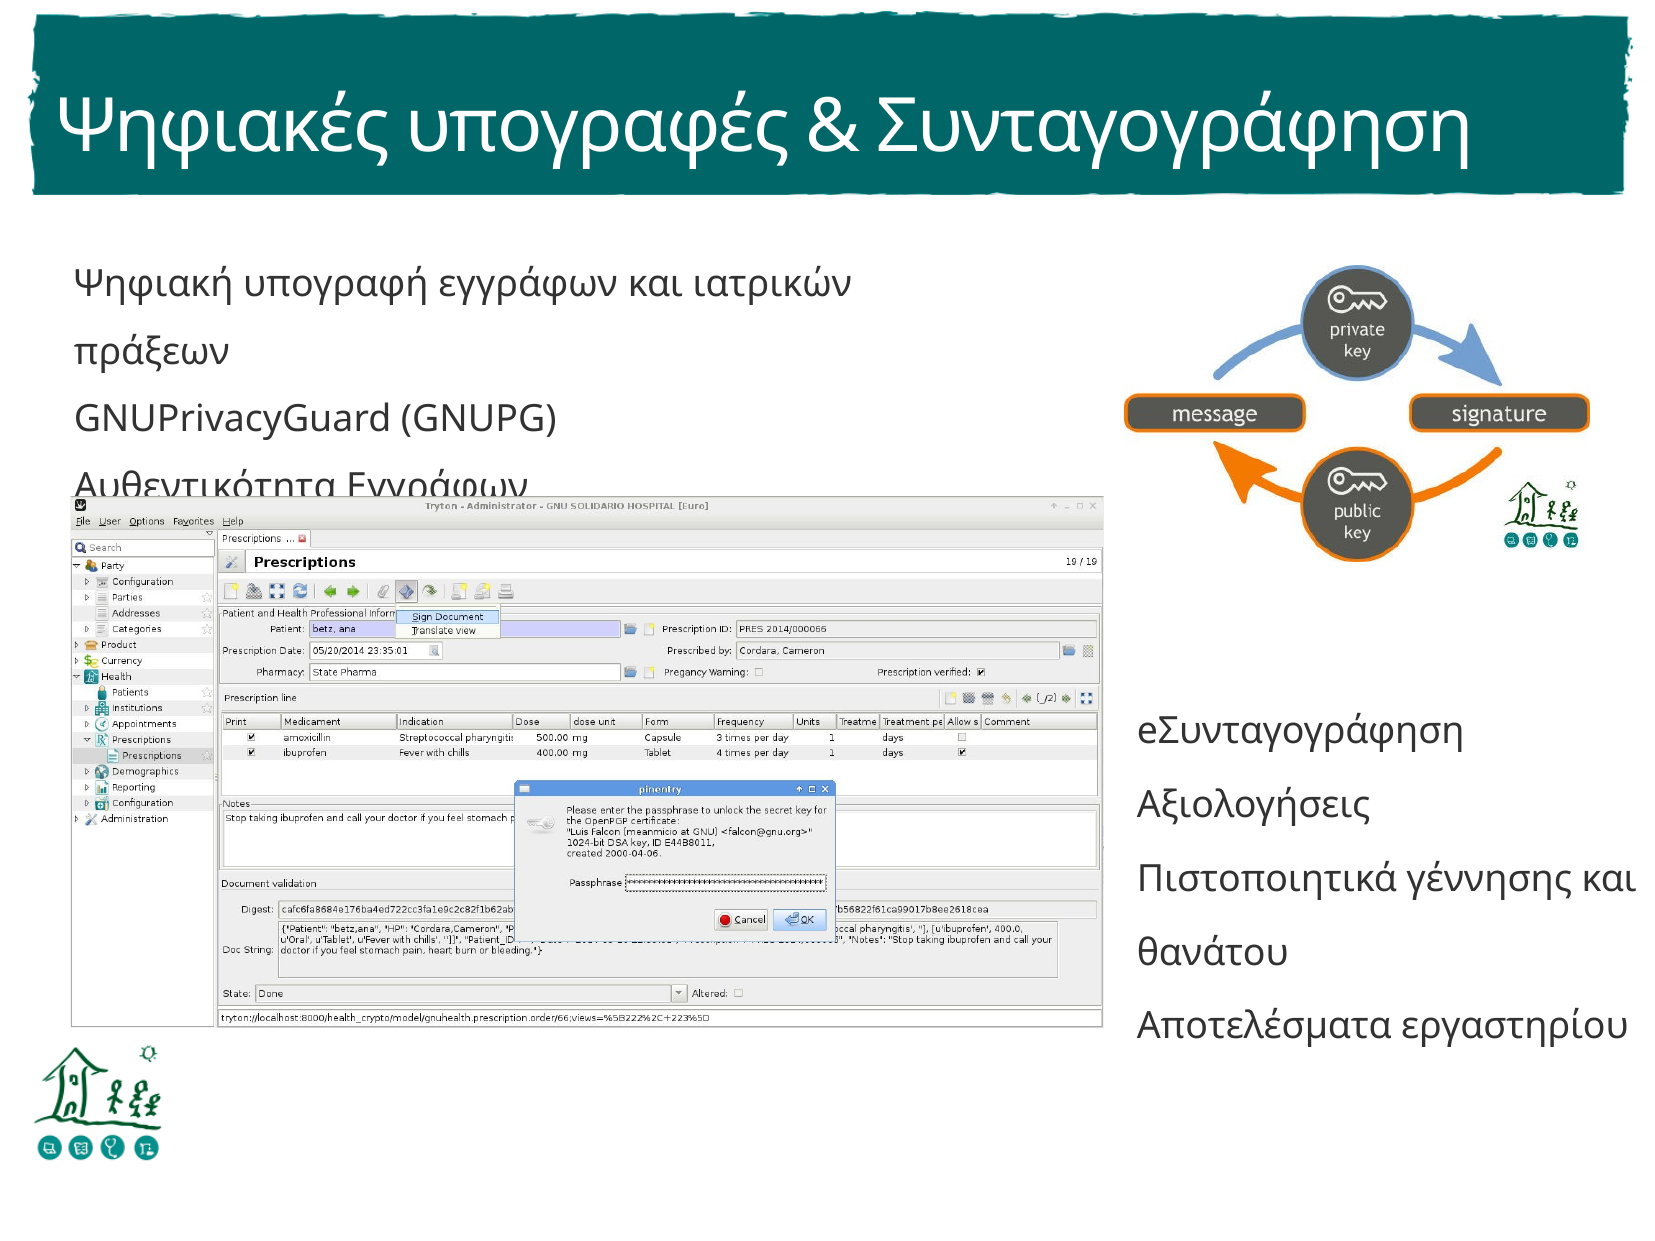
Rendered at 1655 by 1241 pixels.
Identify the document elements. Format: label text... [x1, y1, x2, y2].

text_box Ψηφιακή υπογραφή εγγράφων και ιατρικών πράξεων GNUPrivacyGuard (GNUPG) Αυθεντικότητα Εγγράφων [71, 236, 1016, 496]
title Ψηφιακές υπογραφές & Συνταγογράφηση [48, 56, 1607, 177]
picture [0, 0, 1654, 1211]
text_box eΣυνταγογράφηση Αξιολογήσεις Πιστοποιητικά γέννησης και θανάτου Αποτελέσματα εργαστηρίου [1134, 676, 1642, 1195]
text_box [71, 496, 1104, 1028]
text_box [1124, 266, 1590, 561]
